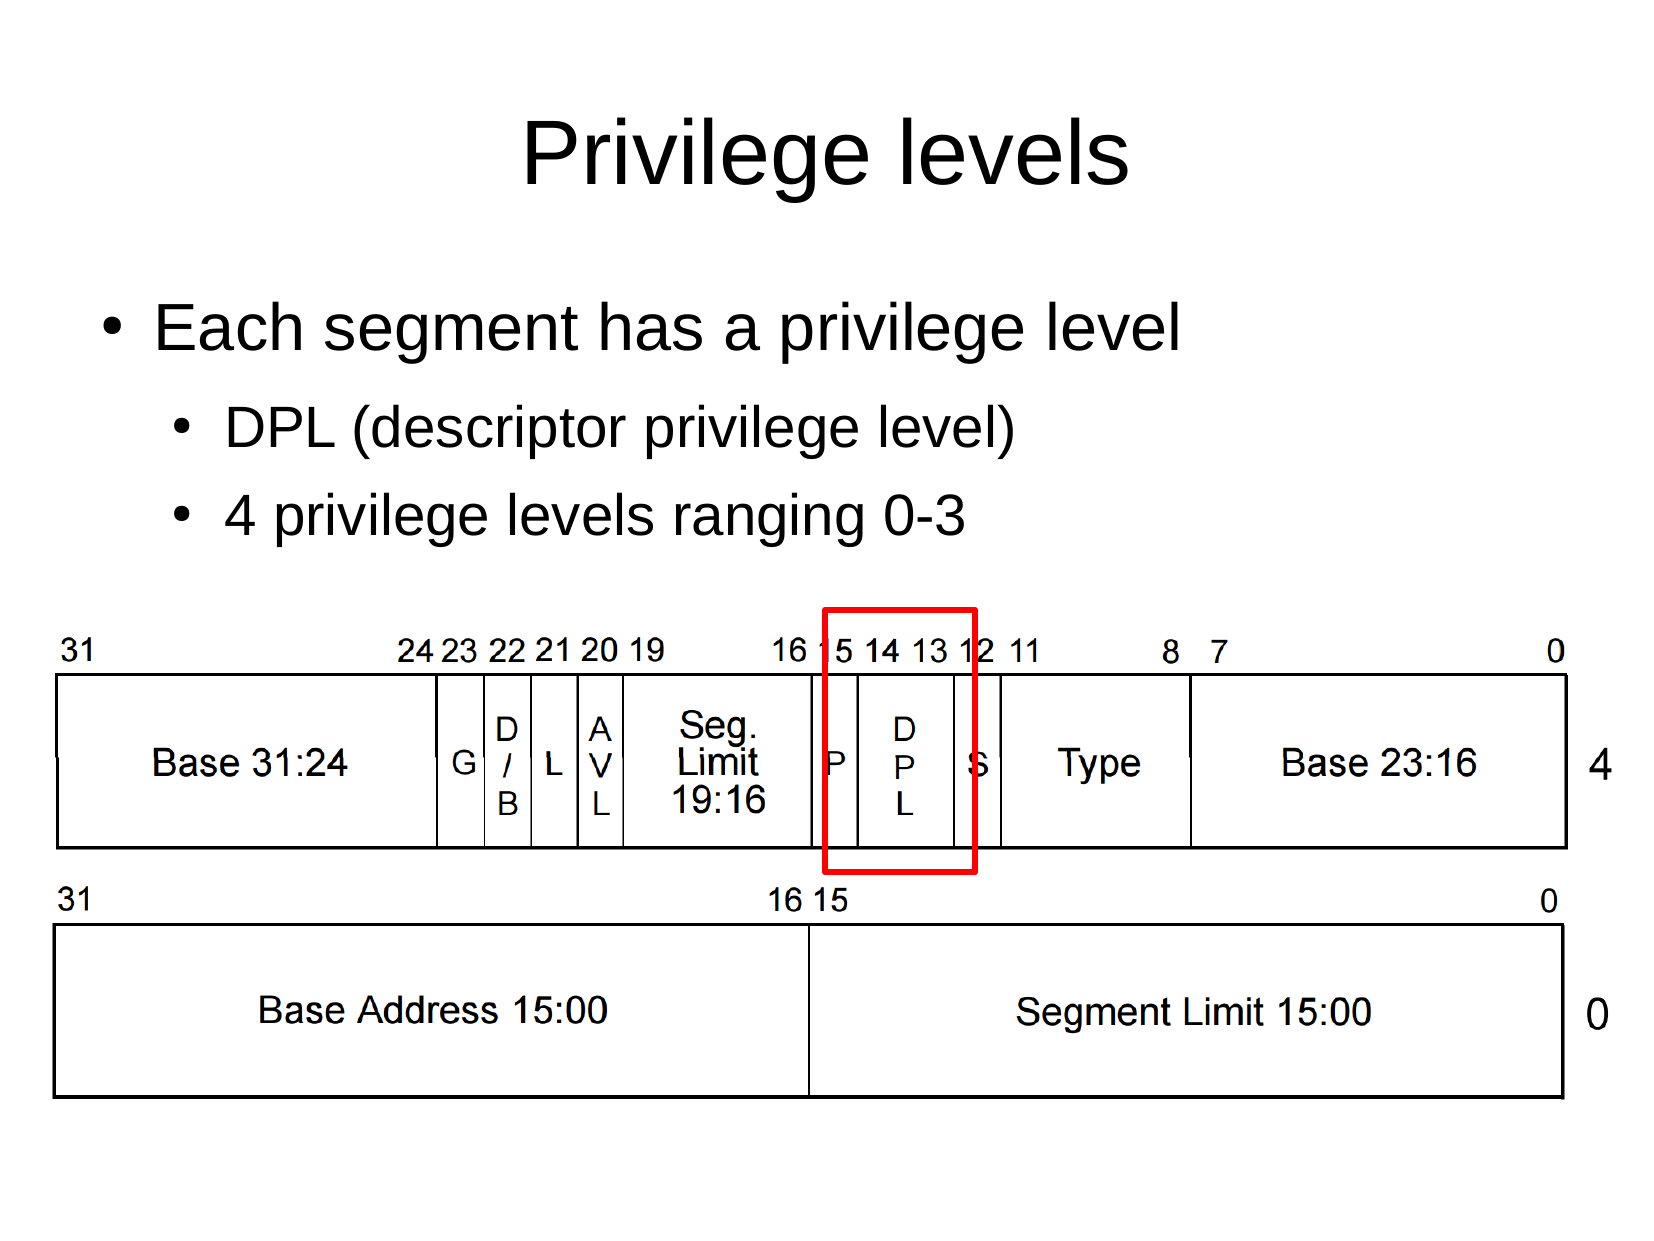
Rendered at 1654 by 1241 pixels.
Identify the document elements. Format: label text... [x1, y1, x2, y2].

picture [0, 574, 1651, 1135]
title Privilege levels [82, 49, 1571, 257]
list Each segment has a privilege level DPL (descriptor privilege level) 4 privilege levels ranging 0-3 [82, 290, 1571, 574]
